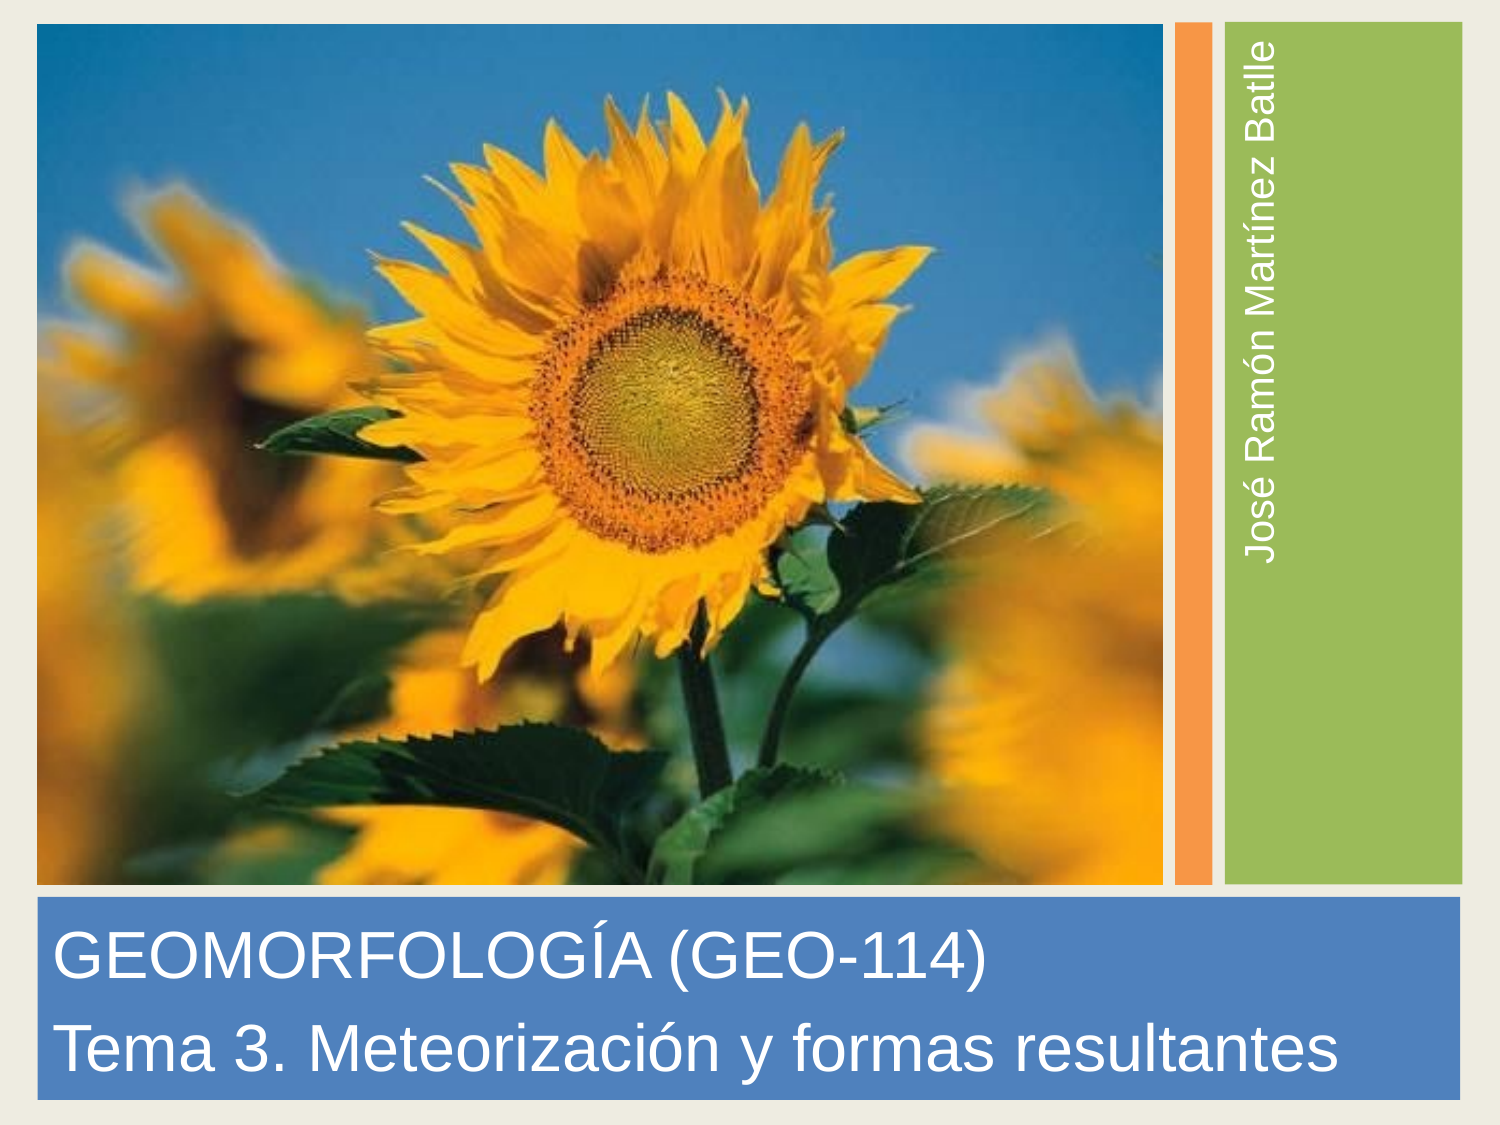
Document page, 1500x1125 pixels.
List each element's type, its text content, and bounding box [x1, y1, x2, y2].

picture [1156, 68, 1163, 75]
list José Ramón Martínez Batlle [1224, 25, 1388, 876]
list GEOMORFOLOGÍA (GEO-114) Tema 3. Meteorización y formas resultantes [37, 896, 1461, 1100]
picture [37, 24, 1163, 885]
